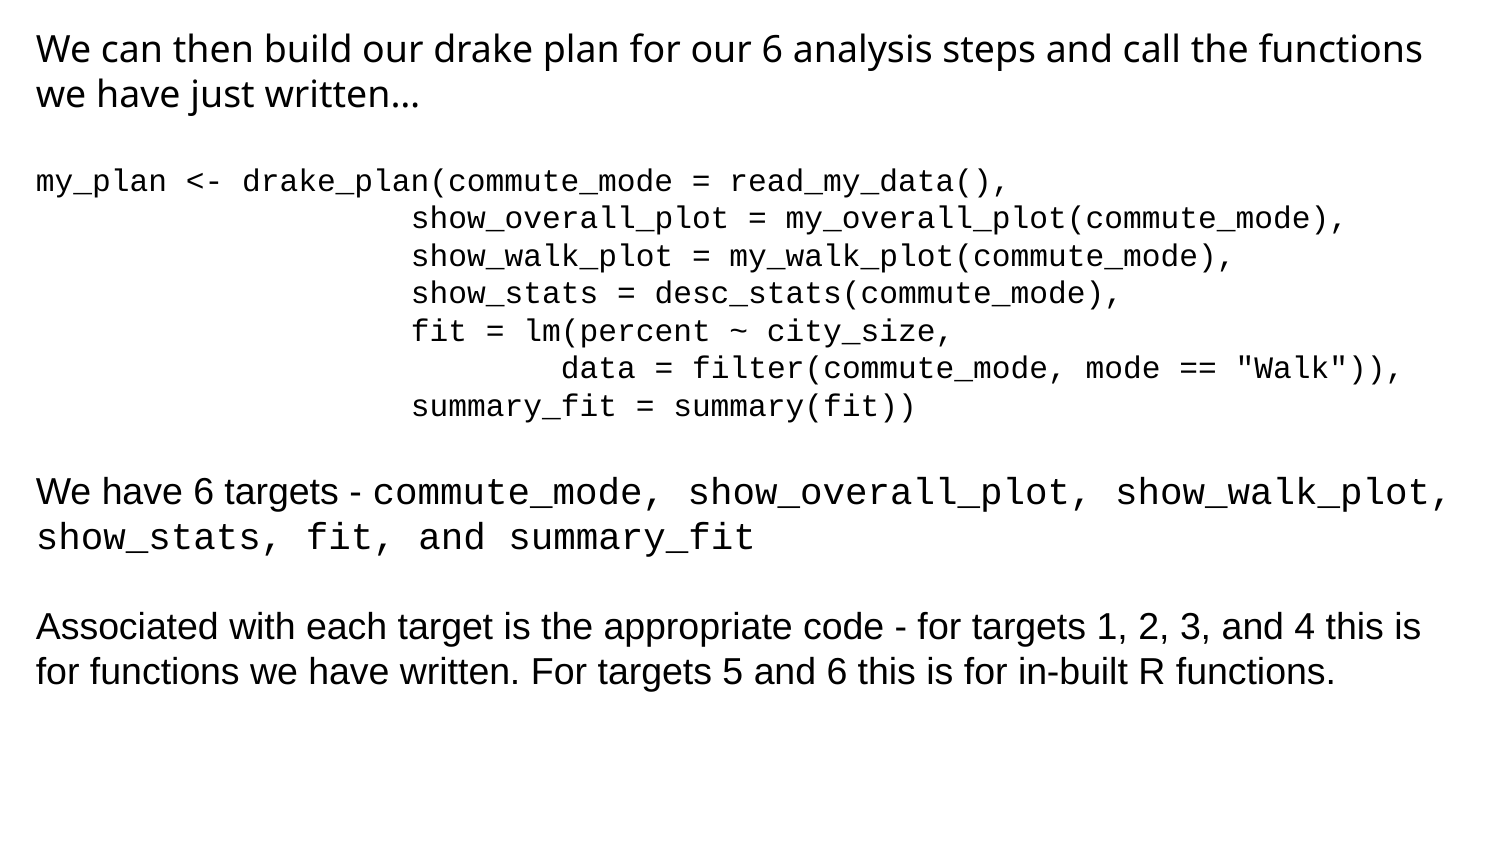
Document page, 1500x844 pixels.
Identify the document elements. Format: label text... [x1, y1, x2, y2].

text_box We can then build our drake plan for our 6 analysis steps and call the functions we have just written… my_plan <- drake_plan(commute_mode = read_my_data(), show_overall_plot = my_overall_plot(commute_mode), show_walk_plot = my_walk_plot(commute_mode), show_stats = desc_stats(commute_mode), fit = lm(percent ~ city_size, data = filter(commute_mode, mode == "Walk")), summary_fit = summary(fit)) We have 6 targets - commute_mode, show_overall_plot, show_walk_plot, show_stats, fit, and summary_fit Associated with each target is the appropriate code - for targets 1, 2, 3, and 4 this is for functions we have written. For targets 5 and 6 this is for in-built R functions. [20, 10, 1478, 831]
